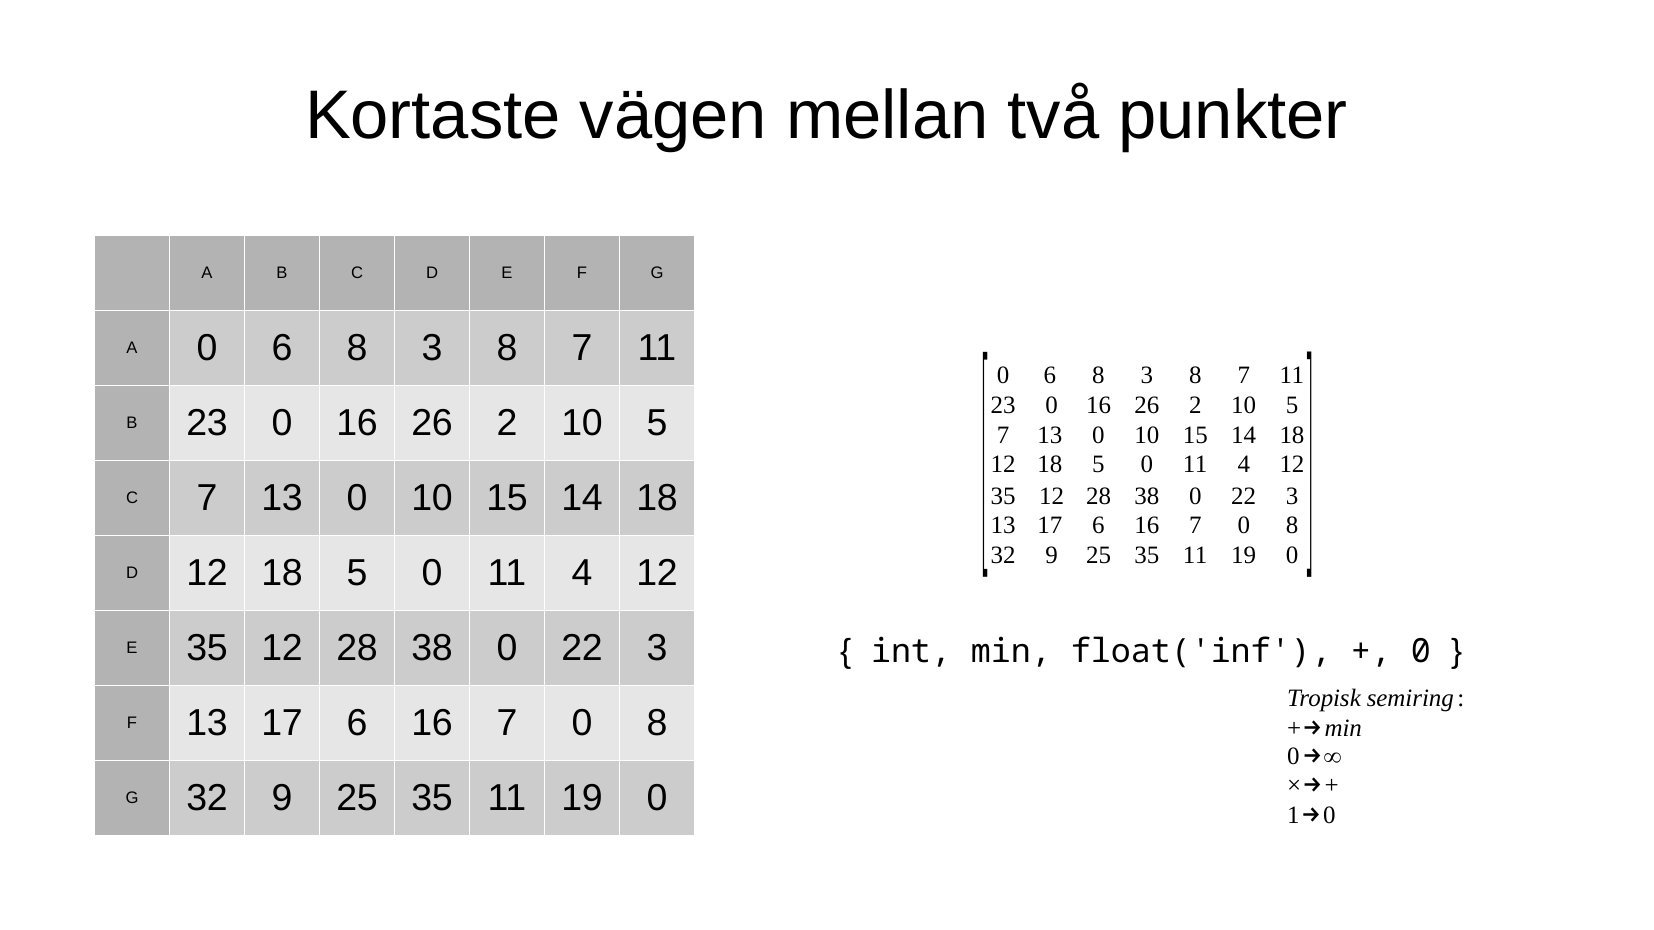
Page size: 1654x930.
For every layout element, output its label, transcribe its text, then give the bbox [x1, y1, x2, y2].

table_cell 19 [545, 761, 619, 835]
table_header A [170, 236, 244, 310]
table_cell 35 [395, 761, 469, 835]
table_cell 16 [320, 386, 394, 460]
table_cell 14 [545, 461, 619, 535]
table_cell G [95, 761, 169, 835]
table_cell 4 [545, 536, 619, 610]
table_cell 8 [620, 686, 694, 760]
table_cell 23 [170, 386, 244, 460]
table_header [95, 236, 169, 310]
table_header C [320, 236, 394, 310]
table_cell 5 [320, 536, 394, 610]
chart [1280, 684, 1470, 829]
table_cell 18 [245, 536, 319, 610]
table_cell 3 [620, 611, 694, 685]
table_cell 22 [545, 611, 619, 685]
table_cell 12 [245, 611, 319, 685]
table_cell 10 [395, 461, 469, 535]
table_cell 0 [320, 461, 394, 535]
table_cell 11 [470, 536, 544, 610]
table_cell 6 [245, 311, 319, 385]
table_cell A [95, 311, 169, 385]
table_cell 11 [470, 761, 544, 835]
table_cell 3 [395, 311, 469, 385]
table_cell 25 [320, 761, 394, 835]
table_cell 0 [170, 311, 244, 385]
table_cell 16 [395, 686, 469, 760]
table_header B [245, 236, 319, 310]
table_cell 0 [620, 761, 694, 835]
table_cell 32 [170, 761, 244, 835]
table_cell 13 [245, 461, 319, 535]
table_cell 8 [470, 311, 544, 385]
table_cell 18 [620, 461, 694, 535]
text_box { int, min, float('inf'), +, 0 } [840, 435, 1501, 828]
table_cell 7 [545, 311, 619, 385]
title Kortaste vägen mellan två punkter [82, 36, 1571, 193]
table_cell 12 [170, 536, 244, 610]
table_cell 28 [320, 611, 394, 685]
table_cell 15 [470, 461, 544, 535]
table_cell 35 [170, 611, 244, 685]
table_cell 7 [470, 686, 544, 760]
chart [975, 351, 1321, 435]
table_cell 26 [395, 386, 469, 460]
table_header F [545, 236, 619, 310]
table_cell F [95, 686, 169, 760]
table_cell C [95, 461, 169, 535]
table_cell 5 [620, 386, 694, 460]
table_cell 6 [320, 686, 394, 760]
table_cell 10 [545, 386, 619, 460]
table_cell B [95, 386, 169, 460]
table_cell 11 [620, 311, 694, 385]
table_cell 9 [245, 761, 319, 835]
table_cell 7 [170, 461, 244, 535]
table_cell 12 [620, 536, 694, 610]
table_cell 0 [545, 686, 619, 760]
table_cell 0 [395, 536, 469, 610]
table_header D [395, 236, 469, 310]
table_cell 0 [470, 611, 544, 685]
table_cell E [95, 611, 169, 685]
table_cell 0 [245, 386, 319, 460]
table_cell 2 [470, 386, 544, 460]
table_header G [620, 236, 694, 310]
table_cell 38 [395, 611, 469, 685]
table_cell 8 [320, 311, 394, 385]
table_header E [470, 236, 544, 310]
table_cell D [95, 536, 169, 610]
table_cell 17 [245, 686, 319, 760]
table_cell 13 [170, 686, 244, 760]
